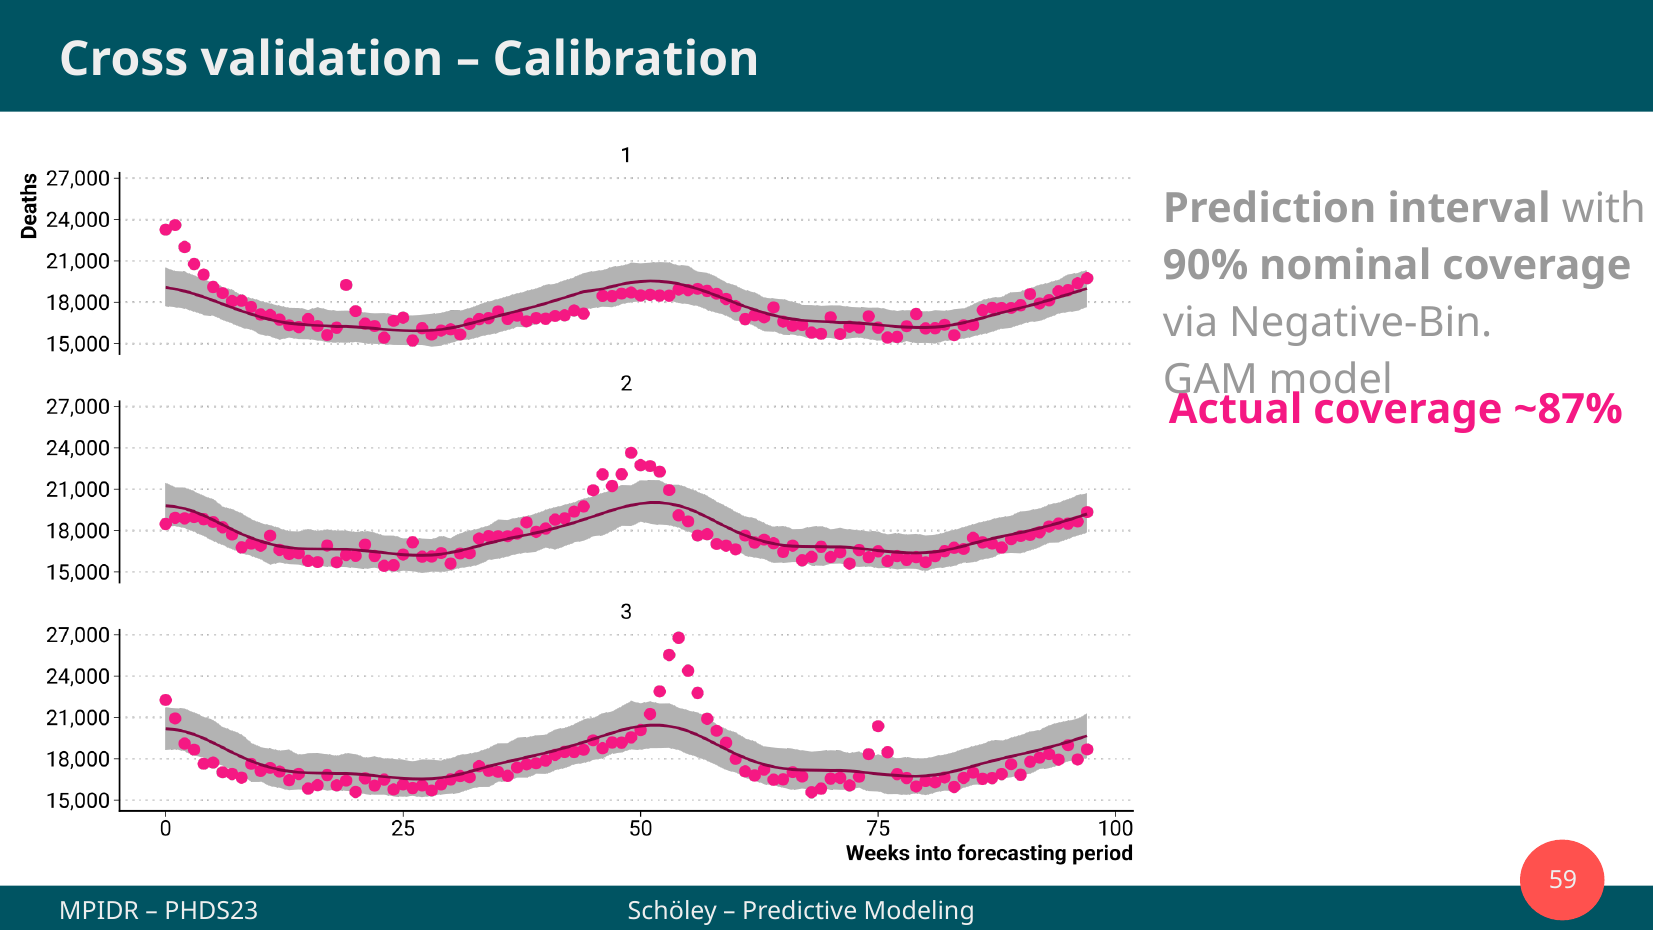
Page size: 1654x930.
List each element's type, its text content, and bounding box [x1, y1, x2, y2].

text_box Actual coverage ~87% [1154, 371, 1604, 485]
picture [10, 127, 1143, 875]
text_box Prediction interval with 90% nominal coverage via Negative-Bin. GAM model [1148, 170, 1611, 431]
title Cross validation – Calibration [58, 0, 1594, 117]
